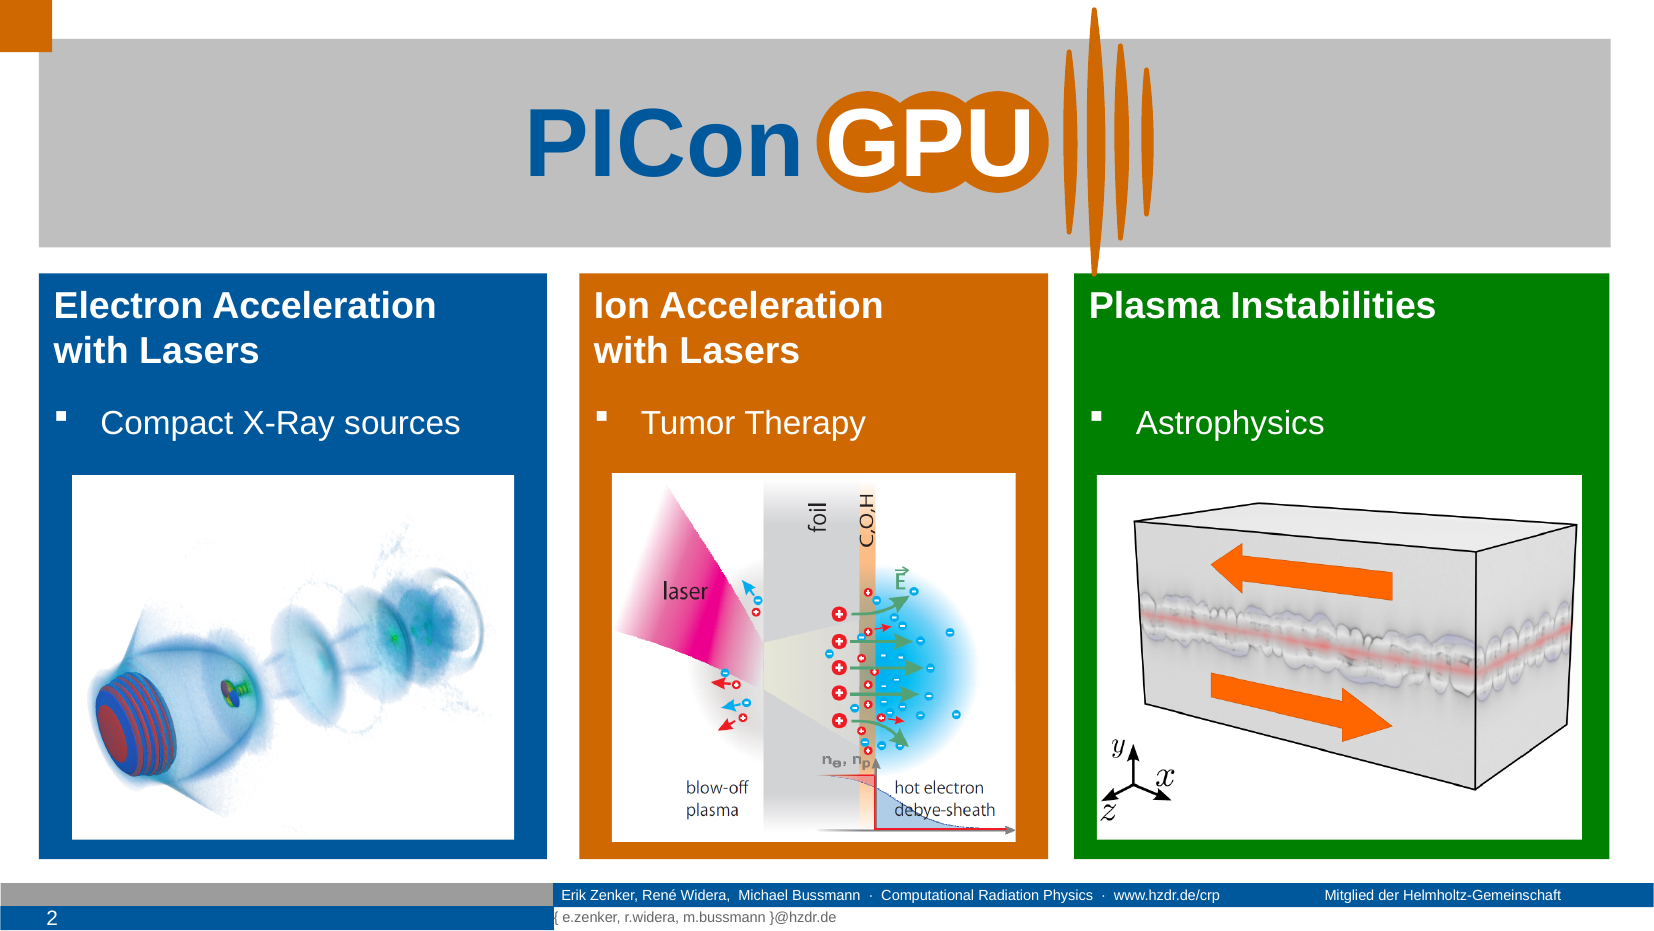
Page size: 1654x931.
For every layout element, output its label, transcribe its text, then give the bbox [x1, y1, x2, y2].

text_box [911, 787, 1610, 883]
text_box Ion Acceleration with Lasers Tumor Therapy [579, 284, 1049, 860]
text_box [1096, 475, 1582, 840]
text_box Electron Acceleration with Lasers Compact X-Ray sources [38, 273, 547, 860]
text_box [0, 0, 517, 248]
picture [1017, 883, 1249, 894]
text_box Plasma Instabilities Astrophysics [1074, 273, 1610, 860]
picture [611, 473, 1016, 842]
picture [39, 455, 573, 912]
text_box [1166, 38, 1611, 248]
picture [517, 0, 1166, 284]
picture [1100, 498, 1582, 821]
